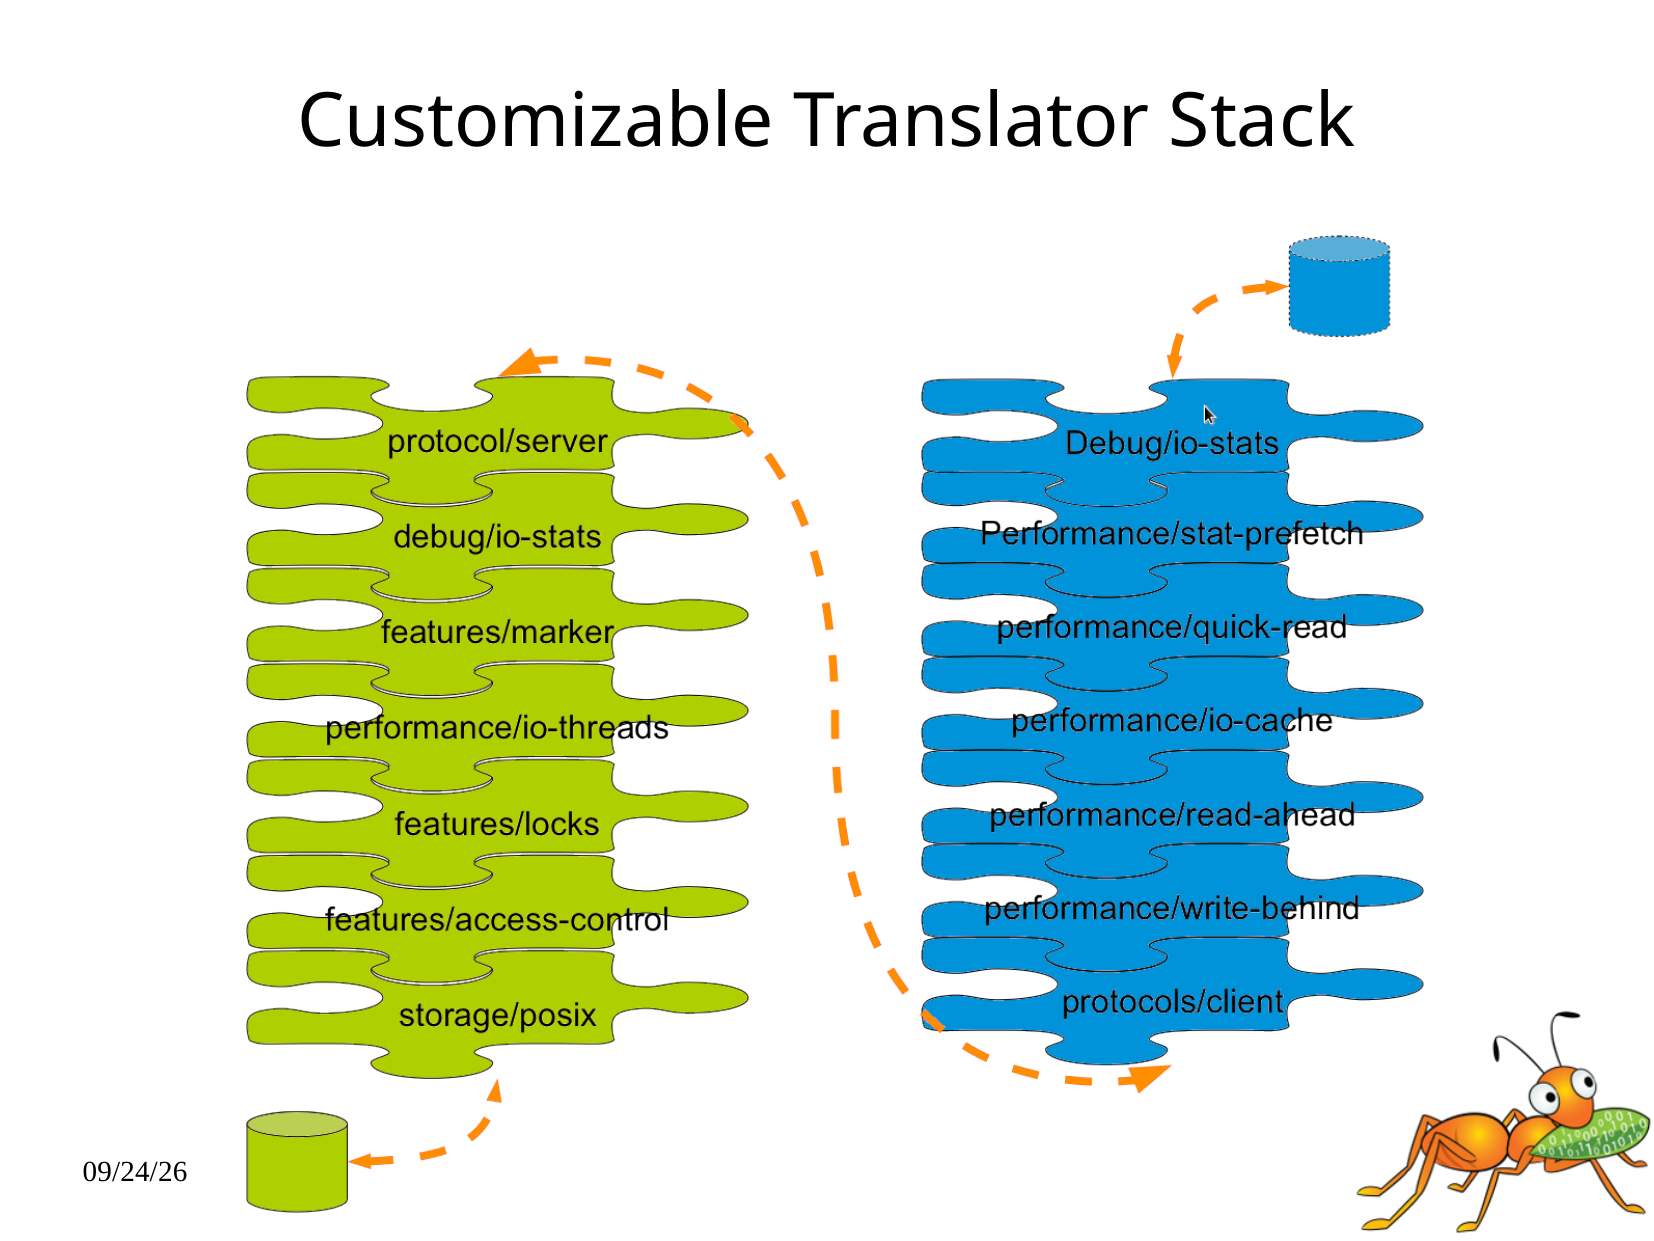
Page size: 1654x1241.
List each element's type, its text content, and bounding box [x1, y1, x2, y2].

title Customizable Translator Stack [82, 13, 1571, 222]
picture [243, 232, 1654, 1235]
